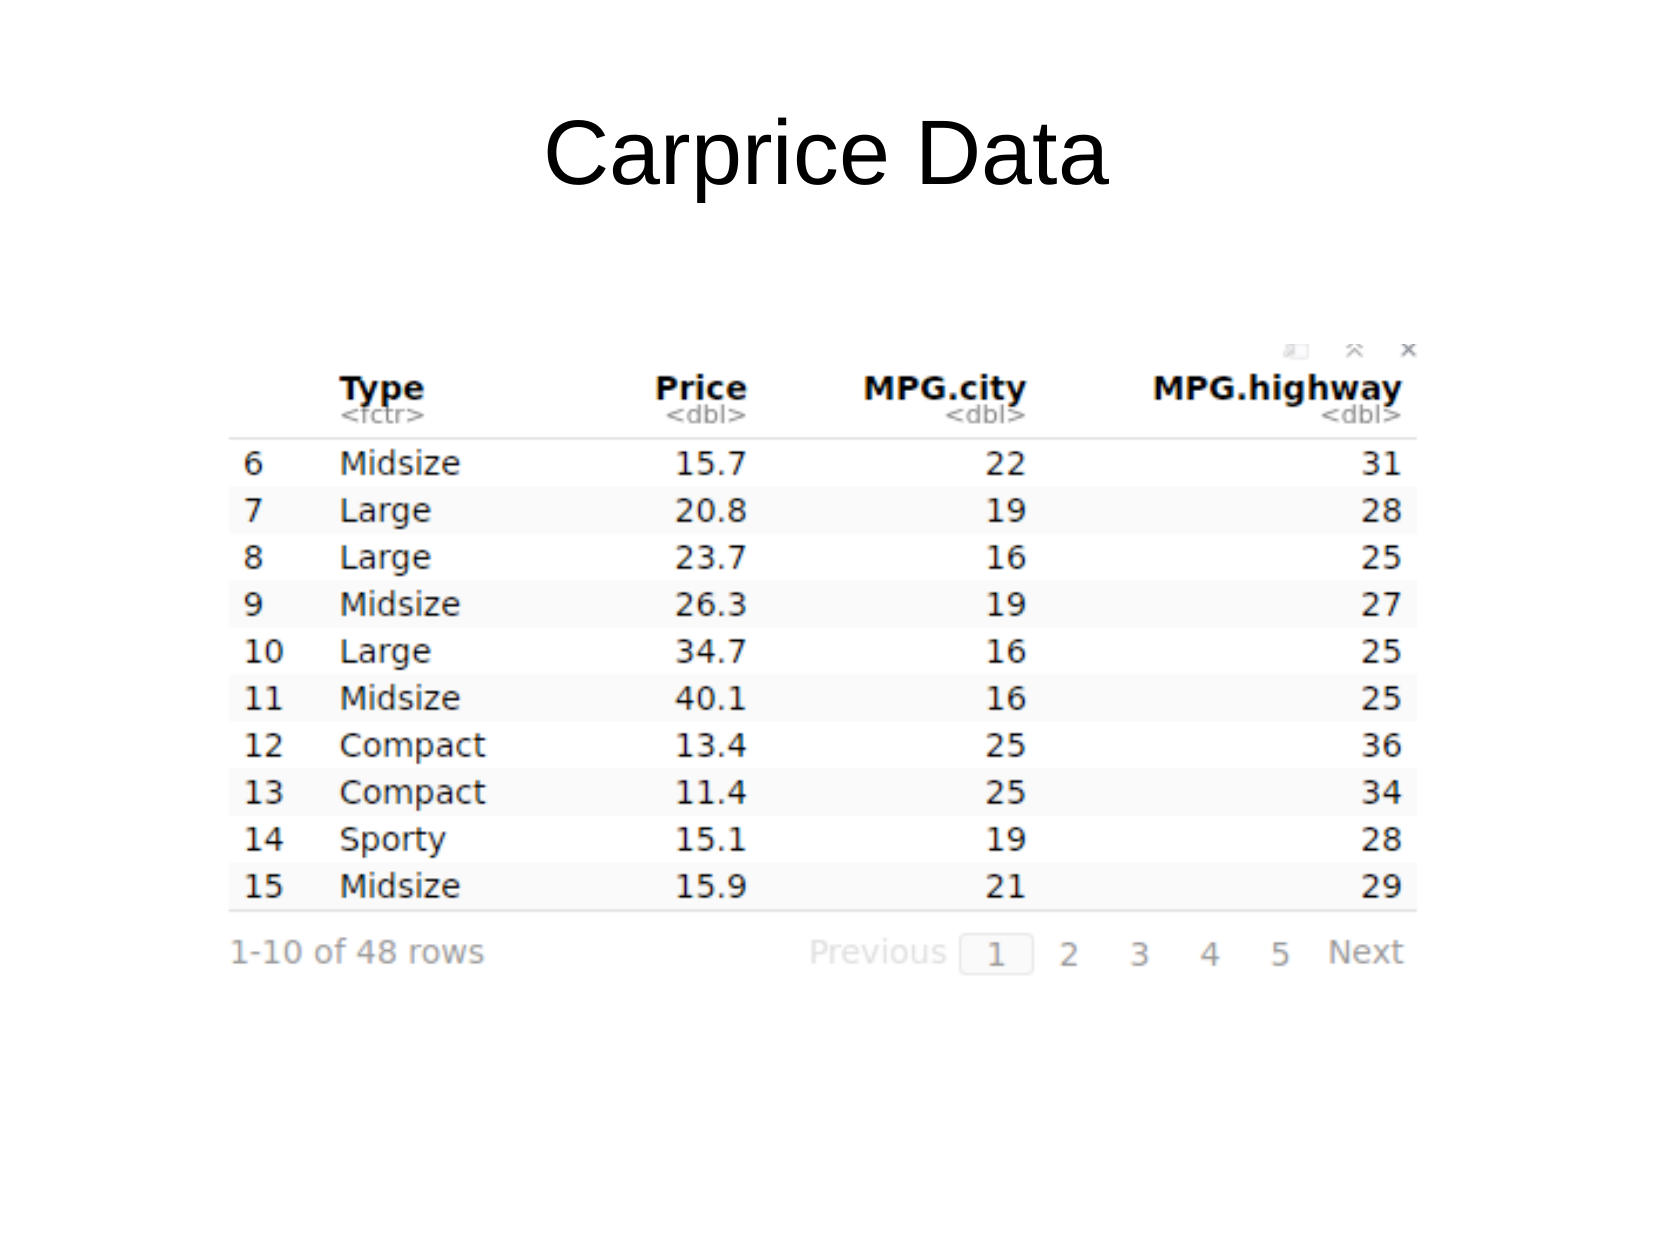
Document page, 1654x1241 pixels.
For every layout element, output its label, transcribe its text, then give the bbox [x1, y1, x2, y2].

title Carprice Data [82, 49, 1571, 257]
picture [199, 344, 1441, 991]
